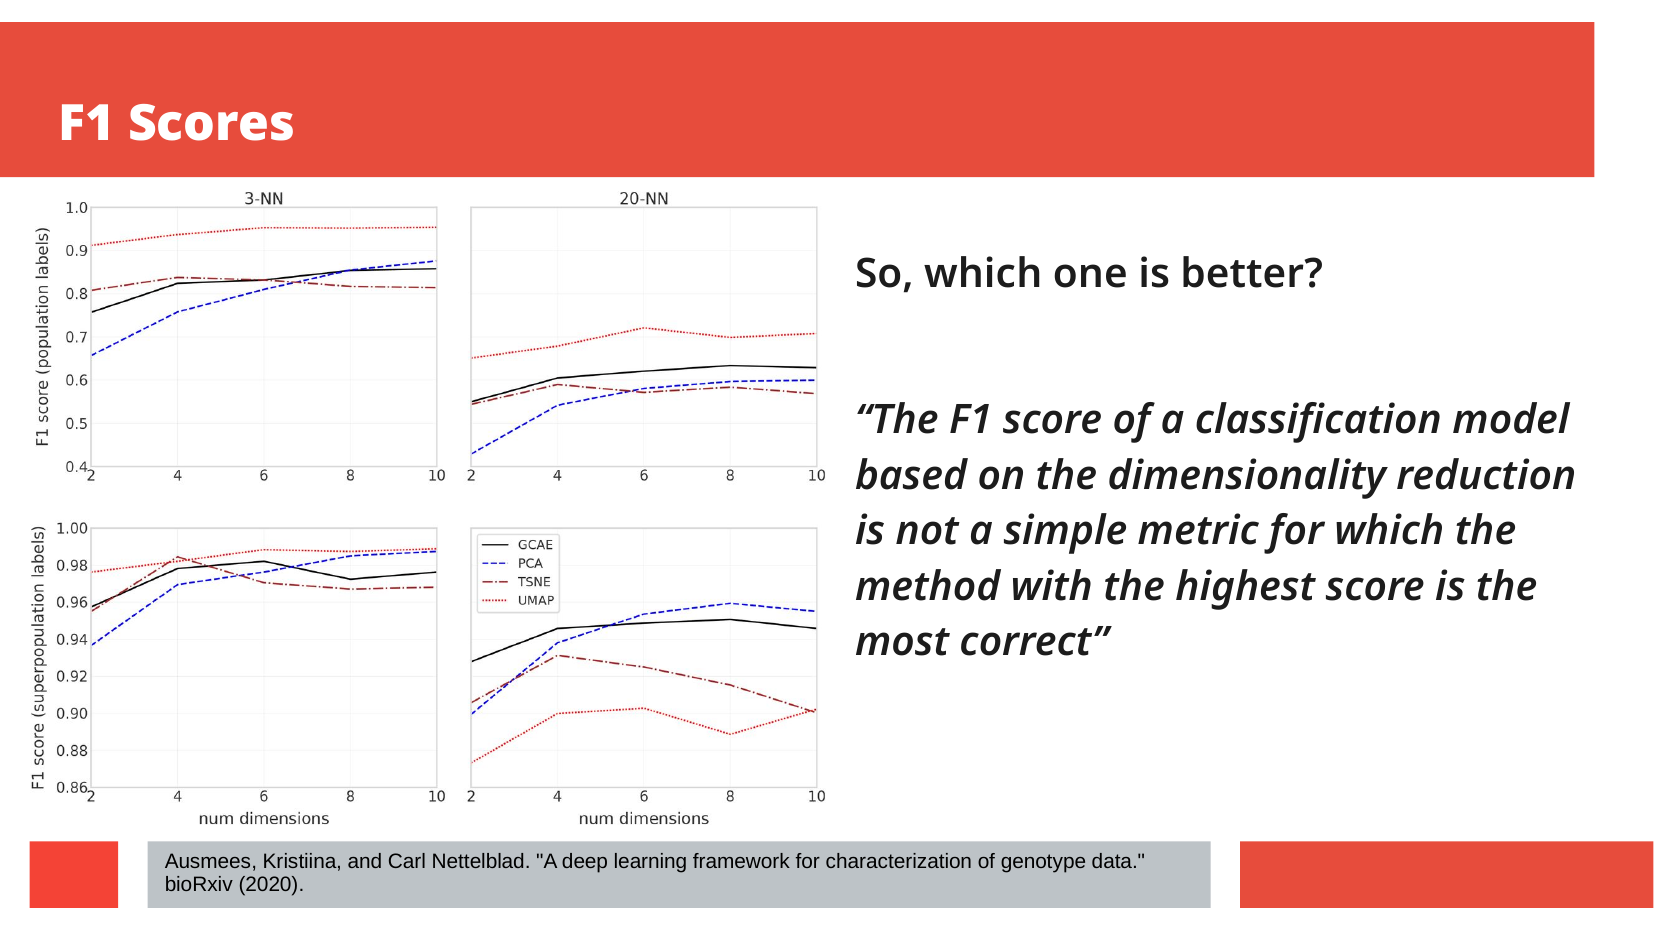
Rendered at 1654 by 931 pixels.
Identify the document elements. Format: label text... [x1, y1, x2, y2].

text_box Ausmees, Kristiina, and Carl Nettelblad. "A deep learning framework for characterization of genotype data." bioRxiv (2020). [150, 842, 1186, 904]
list So, which one is better? “The F1 score of a classification model based on the dimensionality reduction is not a simple metric for which the method with the highest score is the most correct” [855, 243, 1589, 820]
picture [30, 191, 826, 826]
title F1 Scores [59, 44, 1595, 156]
